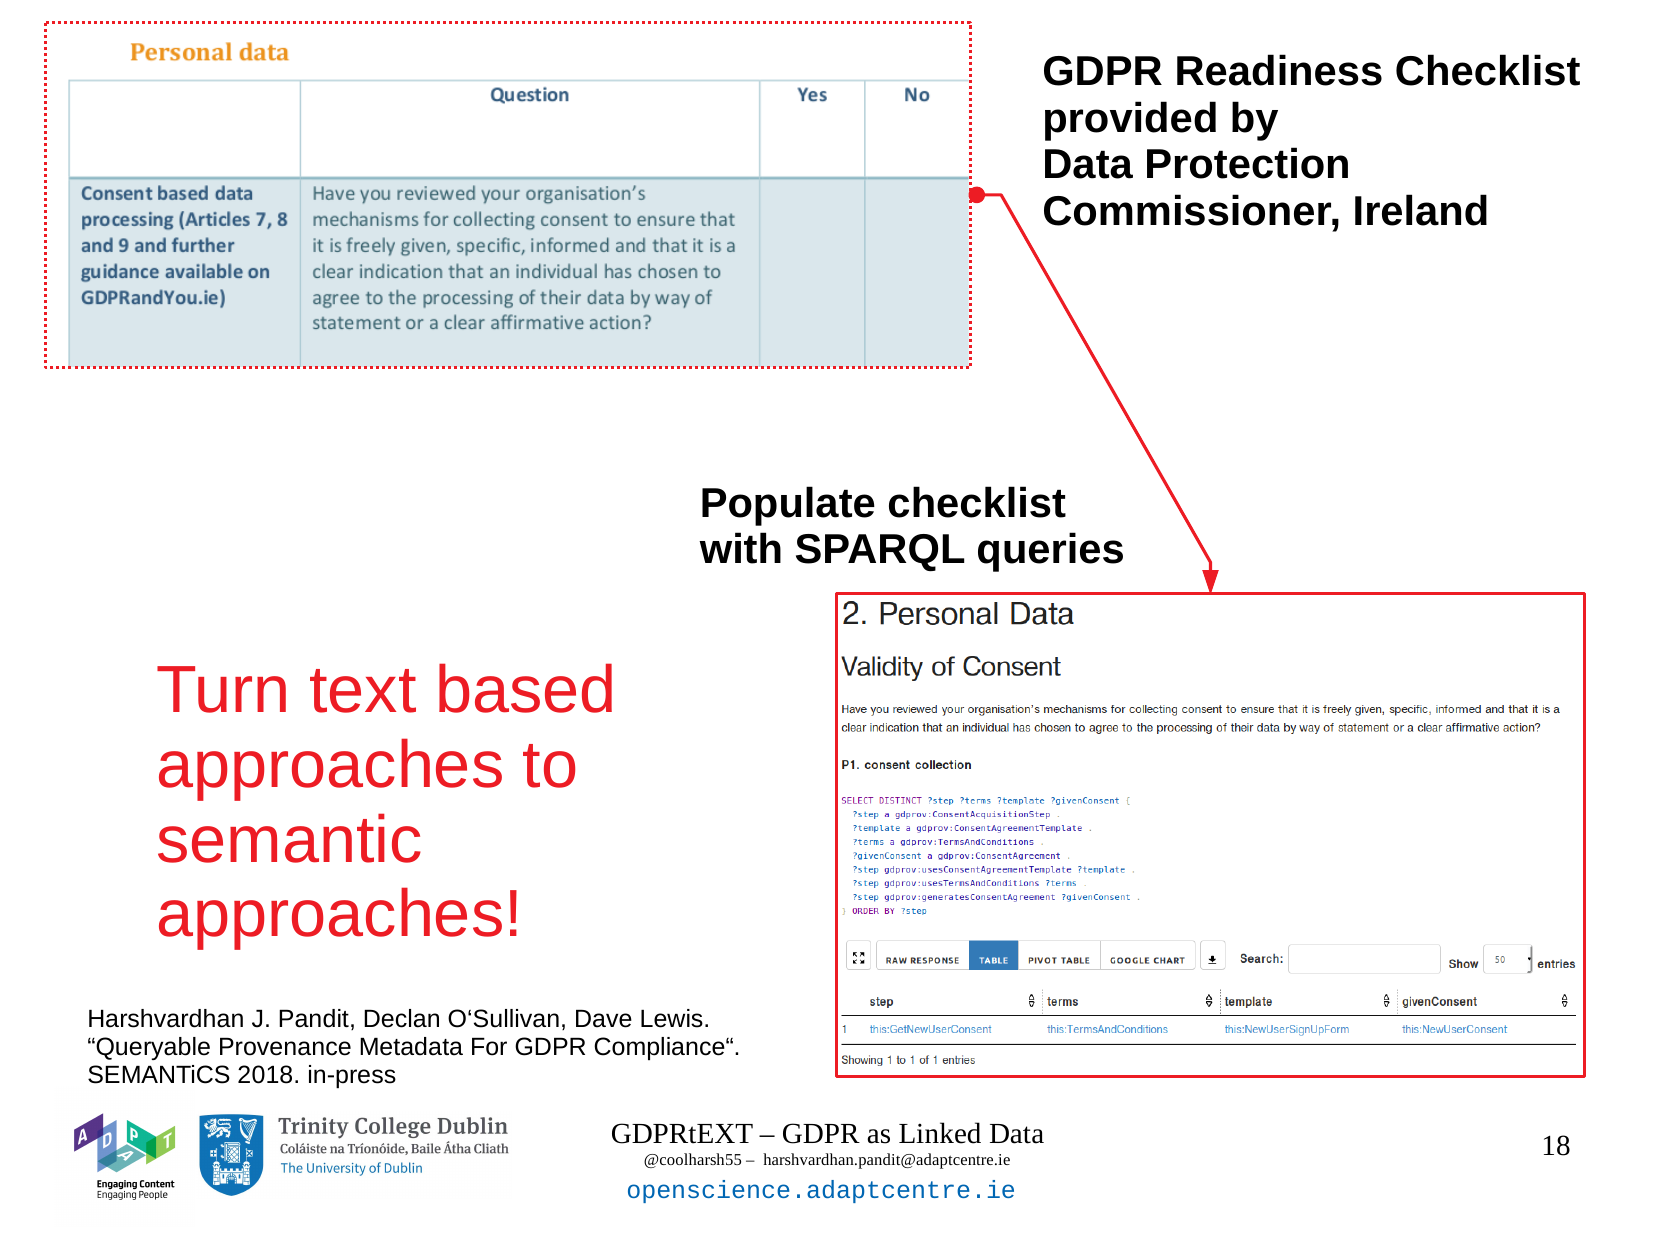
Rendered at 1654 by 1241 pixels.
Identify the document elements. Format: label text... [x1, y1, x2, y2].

text_box Harshvardhan J. Pandit, Declan O‘Sullivan, Dave Lewis. “Queryable Provenance Metadata For GDPR Compliance“. SEMANTiCS 2018. in-press [72, 997, 841, 1087]
picture [47, 23, 969, 367]
picture [838, 594, 1583, 1075]
picture [54, 1086, 195, 1227]
text_box GDPR Readiness Checklist provided by Data Protection Commissioner, Ireland [1027, 40, 1642, 213]
picture [196, 1111, 512, 1199]
text_box Turn text based approaches to semantic approaches! [106, 644, 733, 910]
text_box Populate checklist with SPARQL queries [685, 472, 1146, 566]
